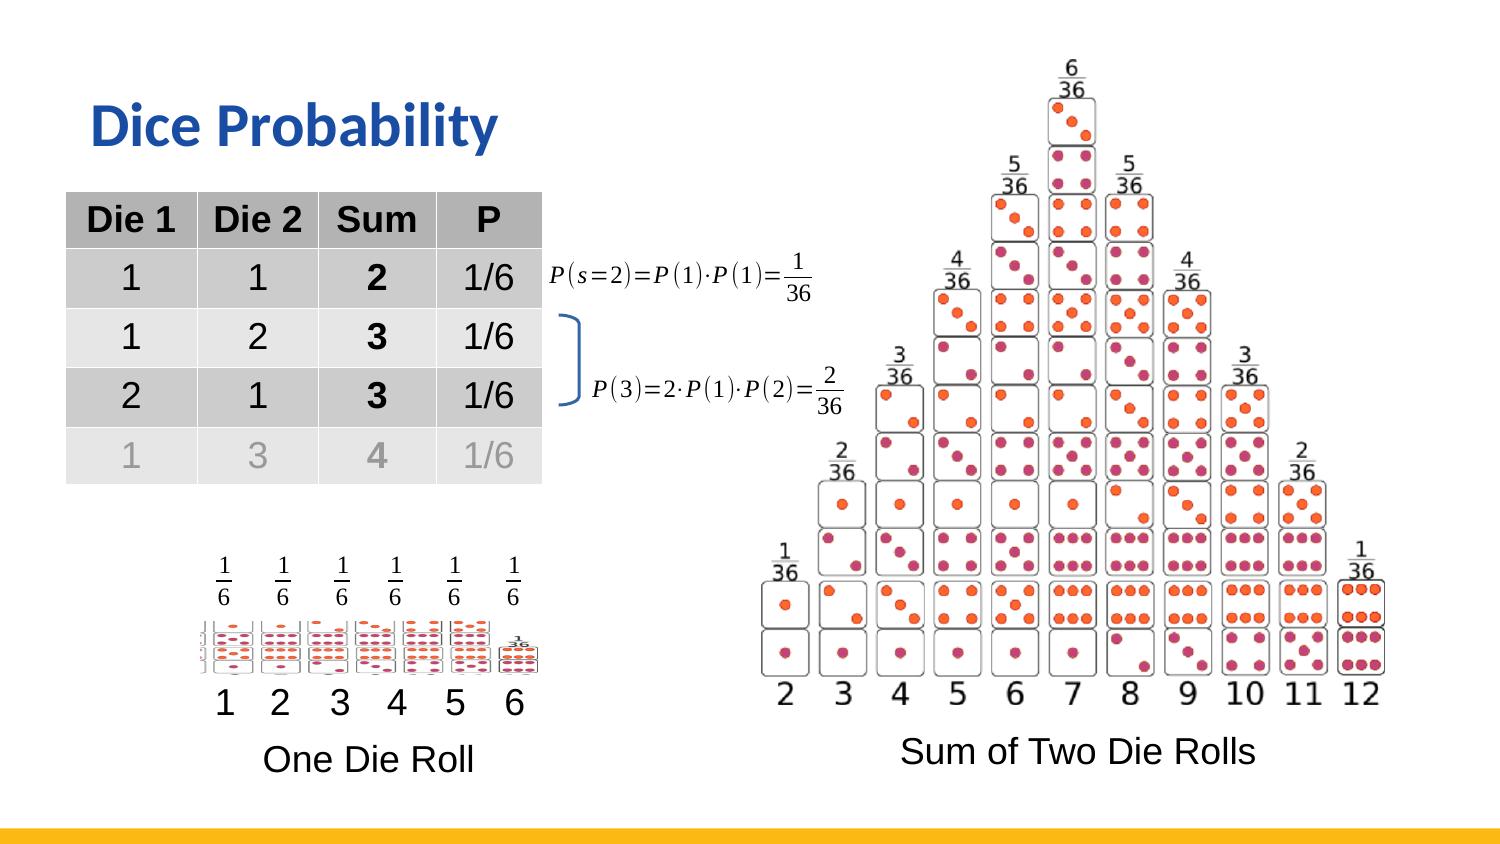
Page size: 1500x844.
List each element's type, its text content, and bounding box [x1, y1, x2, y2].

chart [439, 551, 470, 611]
text_box 6 [489, 674, 541, 732]
table_cell 3 [319, 309, 436, 367]
table_header P [437, 192, 542, 248]
table_cell 1/6 [437, 309, 542, 367]
picture [200, 621, 538, 675]
table_header Die 1 [66, 192, 197, 248]
chart [380, 551, 411, 611]
text_box One Die Roll [247, 731, 490, 789]
table_cell 1/6 [437, 428, 542, 484]
table_header Sum [319, 192, 436, 248]
text_box 3 [315, 674, 366, 731]
table_cell 4 [319, 428, 436, 484]
table_cell 1 [66, 249, 197, 308]
table_cell 2 [198, 309, 318, 367]
chart [542, 247, 820, 307]
text_box 2 [255, 674, 306, 731]
table_cell 3 [319, 368, 436, 427]
table_cell 1/6 [437, 249, 542, 308]
chart [498, 551, 529, 611]
text_box Sum of Two Die Rolls [885, 723, 1272, 781]
table_cell 2 [319, 249, 436, 308]
text_box 4 [372, 674, 423, 731]
chart [585, 360, 852, 421]
table_cell 3 [198, 428, 318, 484]
chart [327, 551, 358, 611]
table_cell 2 [66, 368, 197, 427]
chart [209, 551, 240, 611]
table_cell 1 [66, 428, 197, 484]
table_cell 1/6 [437, 368, 542, 427]
title Dice Probability [75, 0, 1425, 197]
text_box 5 [430, 674, 481, 731]
table_header Die 2 [198, 192, 318, 248]
table_cell 1 [66, 309, 197, 367]
picture [761, 59, 1385, 706]
table_cell 1 [198, 368, 318, 427]
chart [268, 551, 299, 611]
table_cell 1 [198, 249, 318, 308]
text_box 1 [200, 674, 251, 732]
